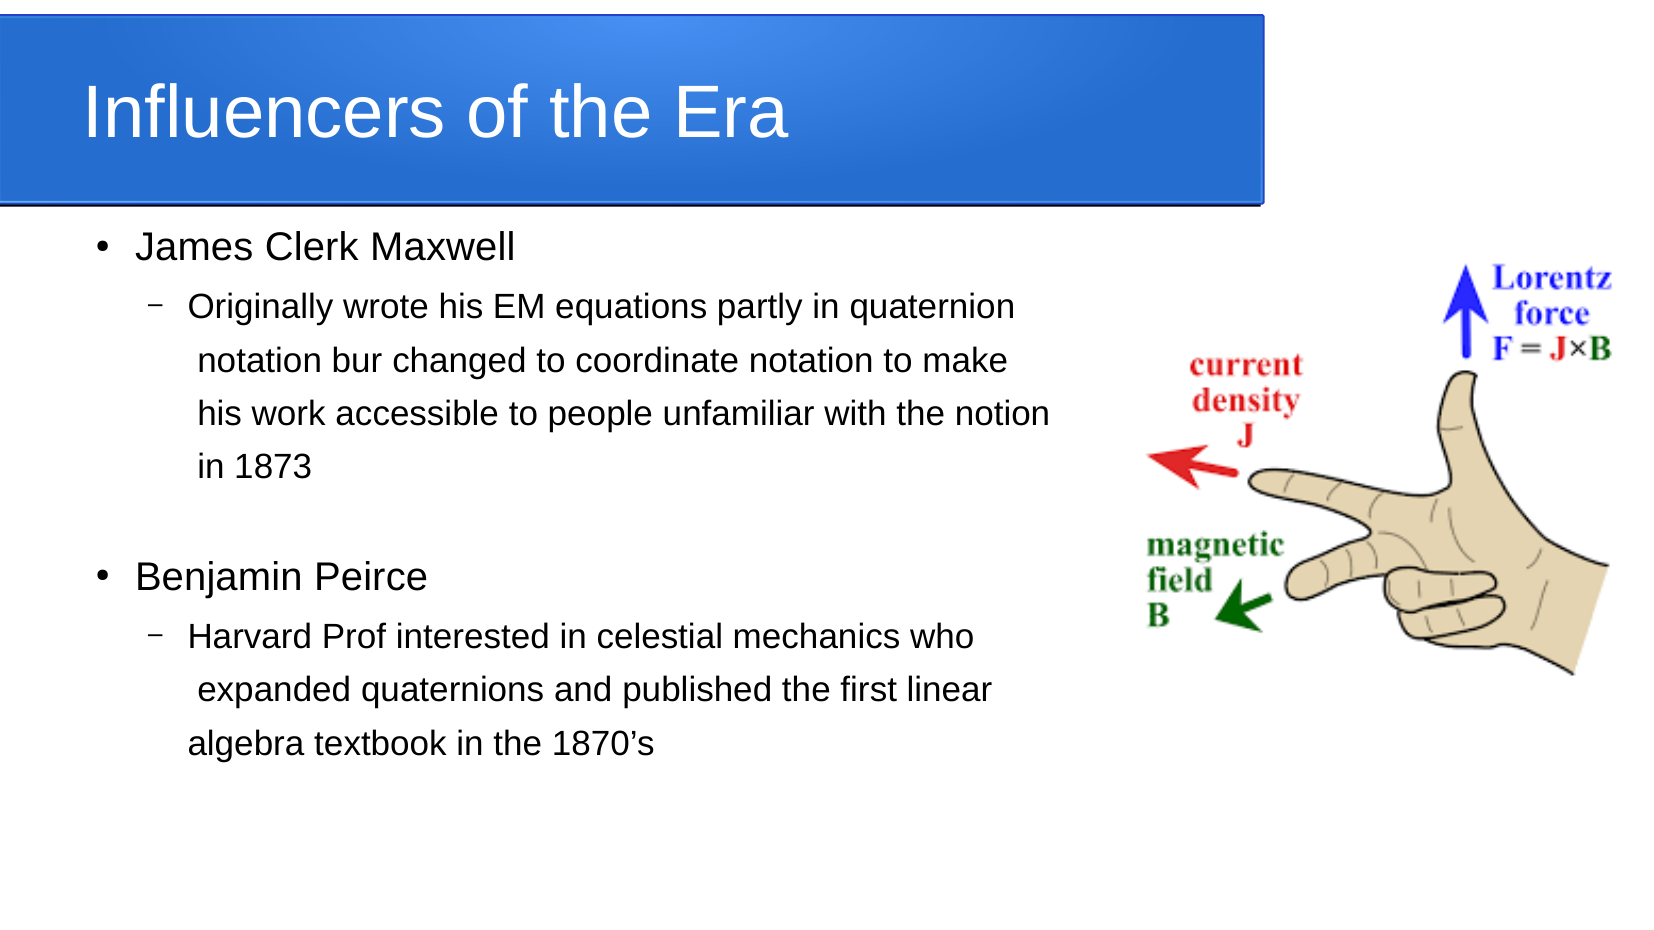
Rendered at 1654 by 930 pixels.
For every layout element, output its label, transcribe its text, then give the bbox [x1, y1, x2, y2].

title Influencers of the Era [82, 35, 1234, 189]
list James Clerk Maxwell Originally wrote his EM equations partly in quaternion notation bur changed to coordinate notation to make his work accessible to people unfamiliar with the notion in 1873 Benjamin Peirce Harvard Prof interested in celestial mechanics who expanded quaternions and published the first linear algebra textbook in the 1870’s [82, 224, 1571, 764]
picture [1125, 239, 1627, 695]
